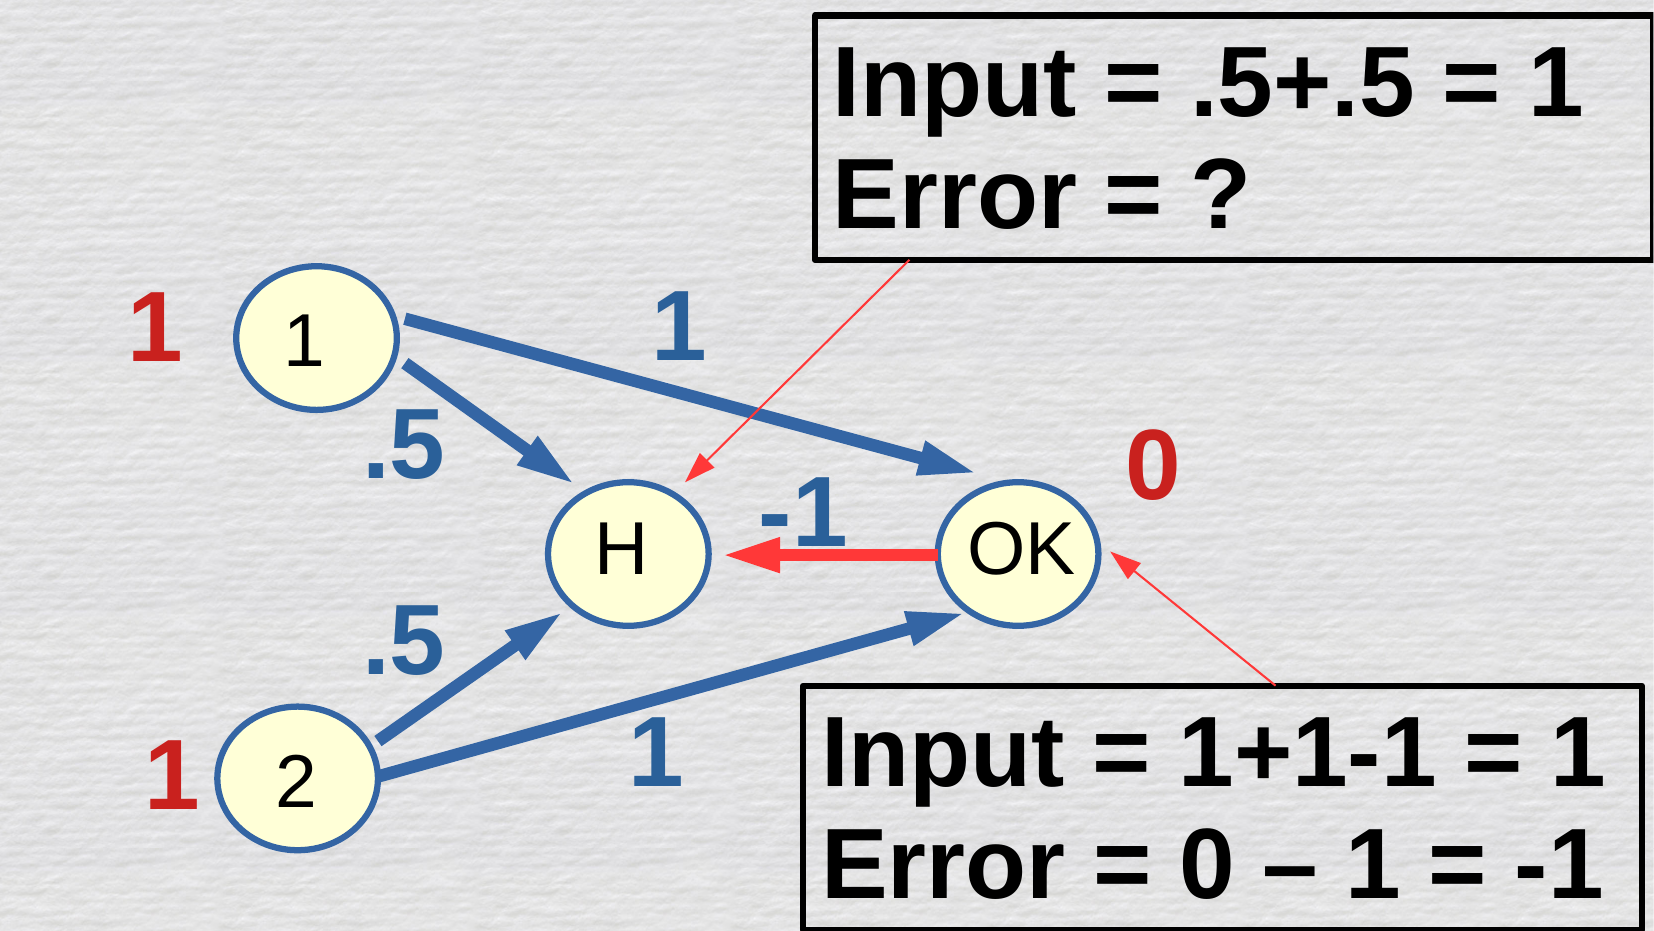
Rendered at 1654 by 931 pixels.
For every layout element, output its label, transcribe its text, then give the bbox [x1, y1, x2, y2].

text_box OK [952, 499, 1099, 632]
text_box Input = .5+.5 = 1 Error = ? [814, 15, 1654, 260]
text_box .5 [347, 381, 490, 512]
text_box .5 [347, 576, 490, 707]
text_box 2 [260, 732, 348, 831]
text_box 1 [129, 712, 230, 839]
text_box [236, 266, 397, 410]
text_box 1 [112, 263, 213, 390]
picture [0, 0, 1654, 931]
text_box 1 [268, 290, 348, 390]
text_box H [579, 499, 688, 603]
text_box 0 [1110, 401, 1211, 529]
text_box [938, 513, 952, 595]
text_box [548, 482, 687, 626]
text_box [966, 482, 1070, 499]
text_box [230, 706, 378, 851]
text_box 1 [613, 688, 714, 815]
text_box -1 [744, 448, 898, 591]
text_box 1 [637, 263, 738, 390]
text_box Input = 1+1-1 = 1 Error = 0 – 1 = -1 [803, 685, 1642, 931]
text_box [688, 505, 709, 603]
